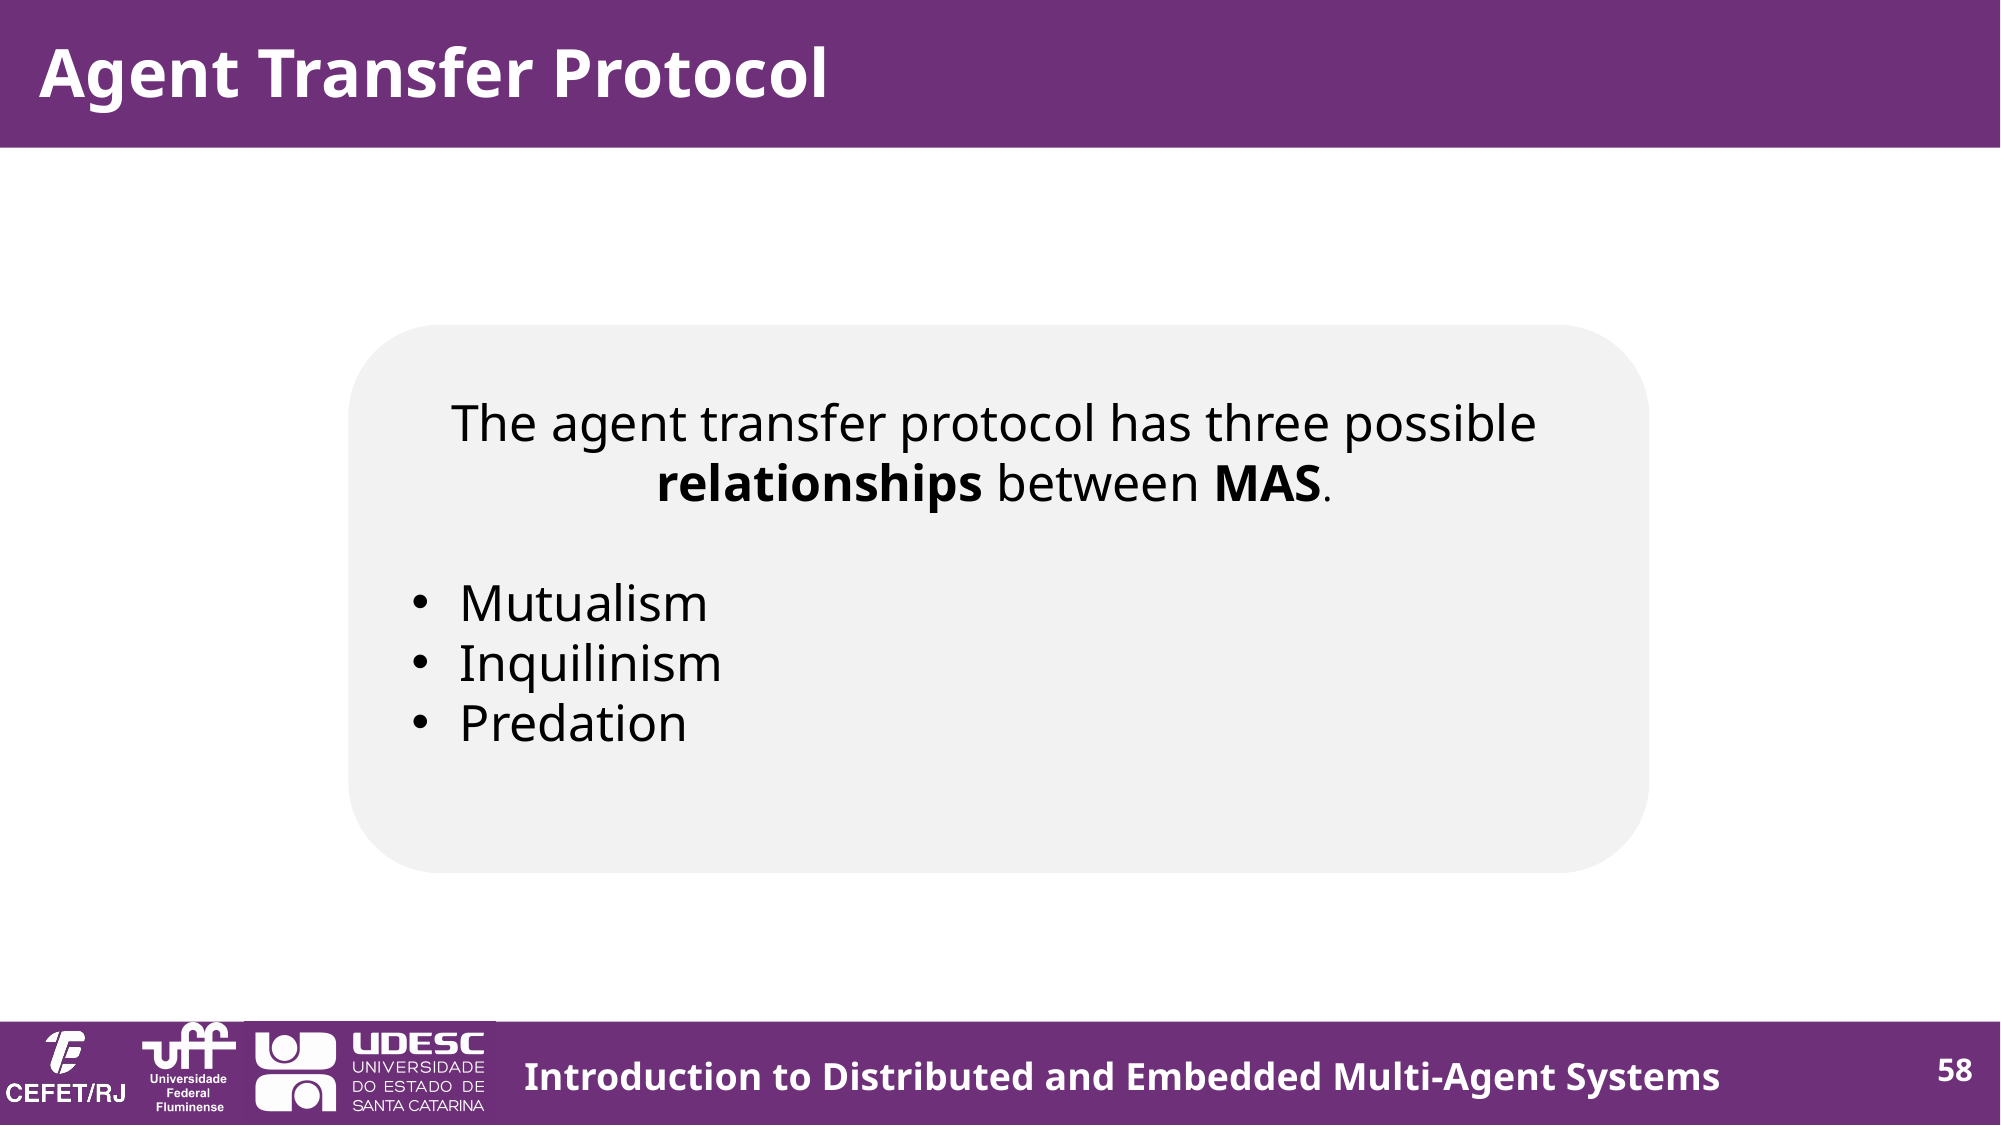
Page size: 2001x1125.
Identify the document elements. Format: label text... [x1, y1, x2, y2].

text_box The agent transfer protocol has three possible relationships between MAS. Mutualism Inquilinism Predation [396, 383, 1593, 759]
picture [141, 1021, 237, 1117]
picture [244, 1021, 496, 1123]
text_box Agent Transfer Protocol [25, 23, 1999, 119]
picture [6, 1009, 125, 1125]
text_box [348, 324, 1650, 874]
